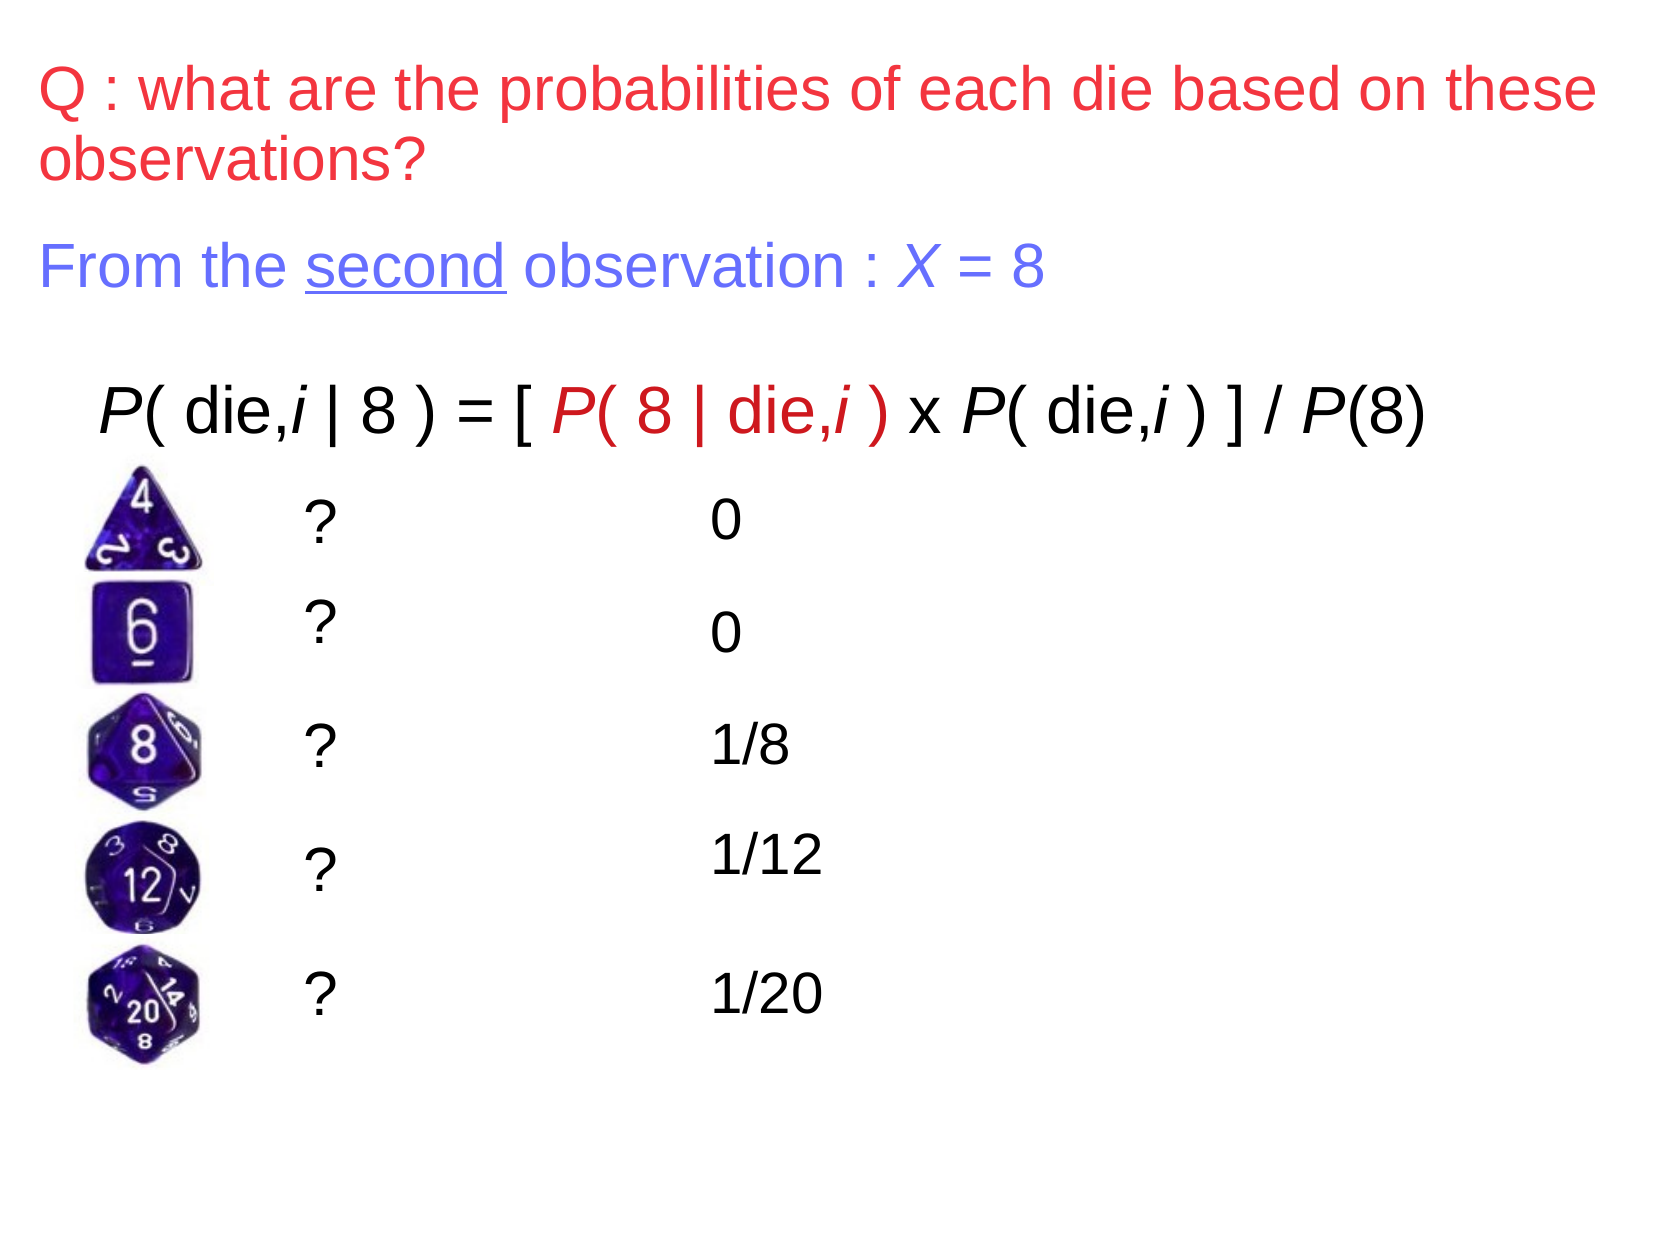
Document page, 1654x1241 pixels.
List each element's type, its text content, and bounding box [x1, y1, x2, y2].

text_box From the second observation : X = 8 [23, 223, 1647, 378]
text_box Q : what are the probabilities of each die based on these observations? [23, 46, 1647, 201]
text_box ? [289, 827, 354, 913]
text_box P( die,i | 8 ) = [ P( 8 | die,i ) x P( die,i ) ] / P(8) [84, 378, 1544, 455]
text_box 0 [695, 479, 758, 560]
text_box 1/20 [695, 952, 839, 1033]
text_box 1/12 [695, 814, 839, 894]
text_box ? [289, 579, 354, 665]
picture [71, 453, 214, 1070]
text_box 1/8 [695, 704, 807, 785]
text_box ? [289, 951, 354, 1037]
text_box ? [289, 479, 354, 564]
text_box ? [289, 703, 354, 789]
text_box 0 [695, 592, 758, 672]
